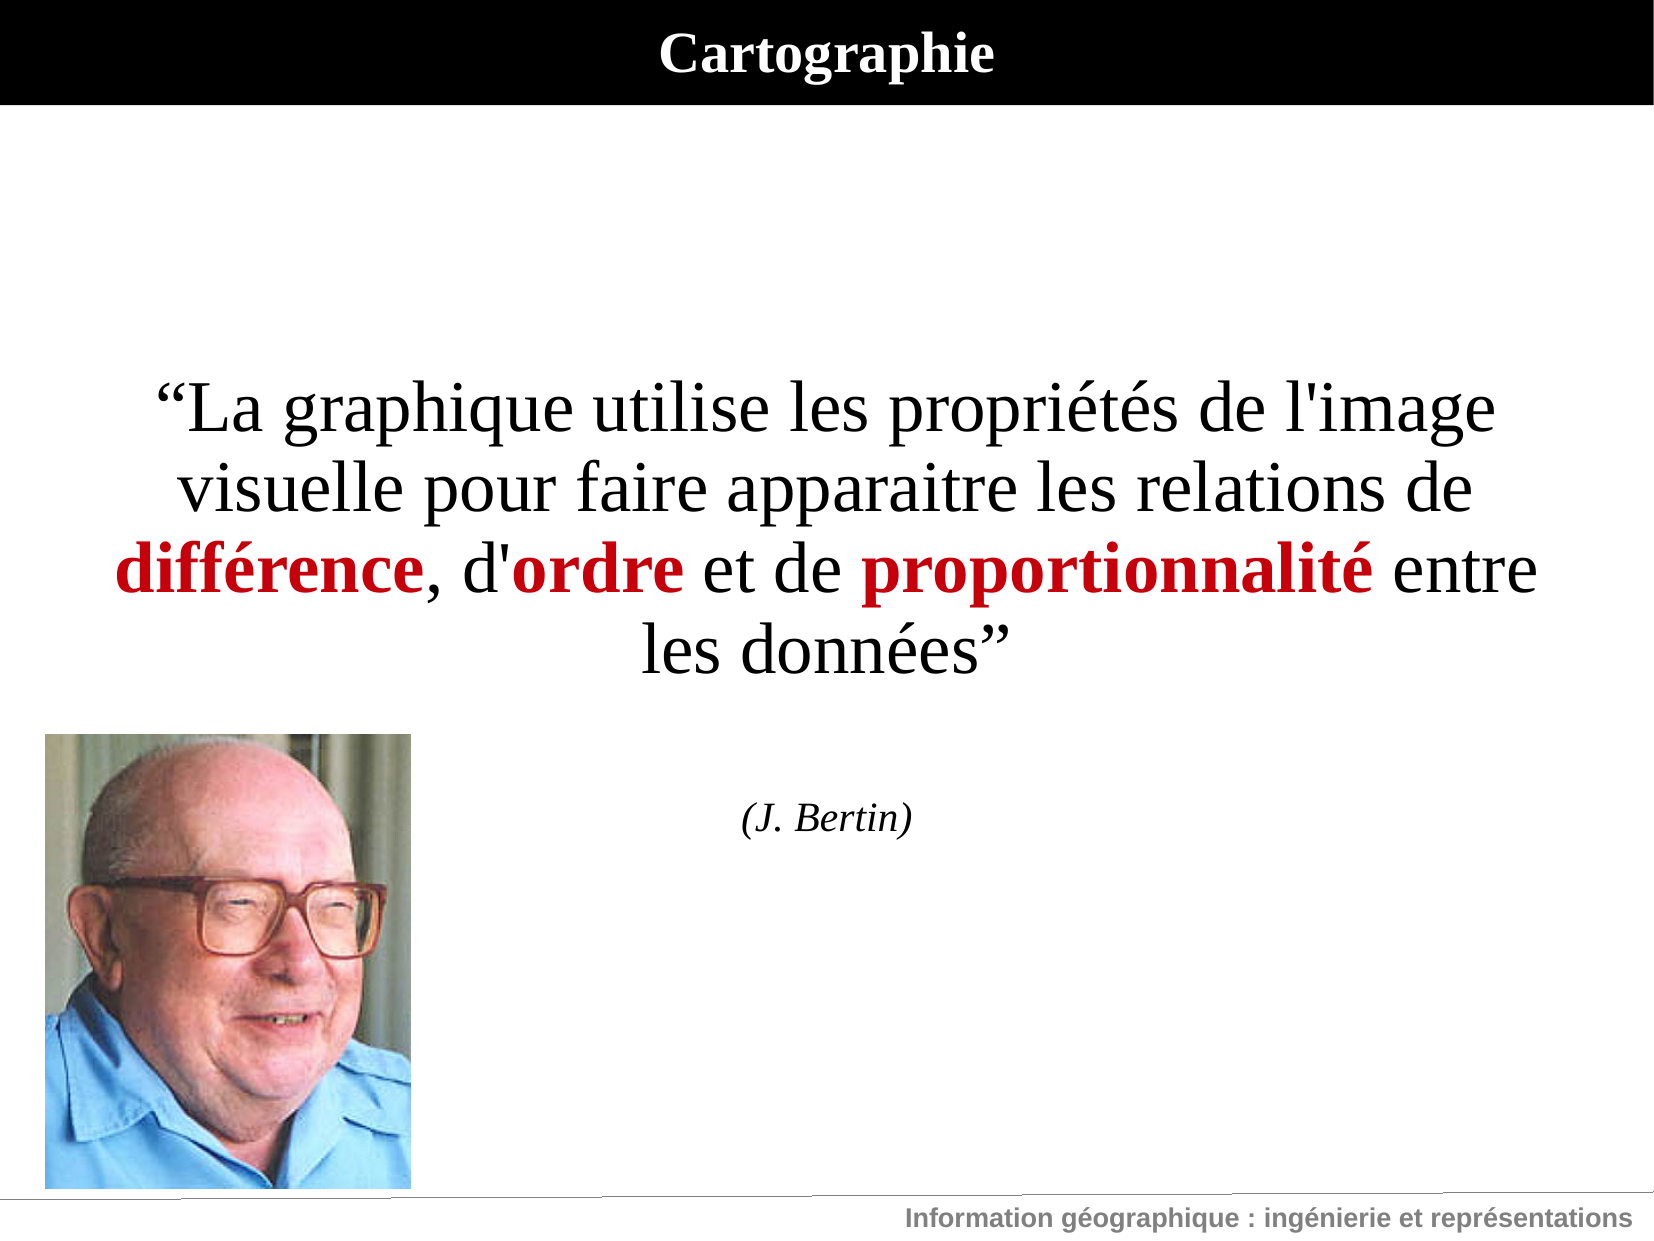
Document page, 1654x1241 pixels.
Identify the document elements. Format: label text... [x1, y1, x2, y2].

list “La graphique utilise les propriétés de l'image visuelle pour faire apparaitre les relations de différence, d'ordre et de proportionnalité entre les données” (J. Bertin) [82, 180, 1571, 1171]
title Cartographie [0, 0, 1654, 106]
picture [45, 734, 411, 1189]
